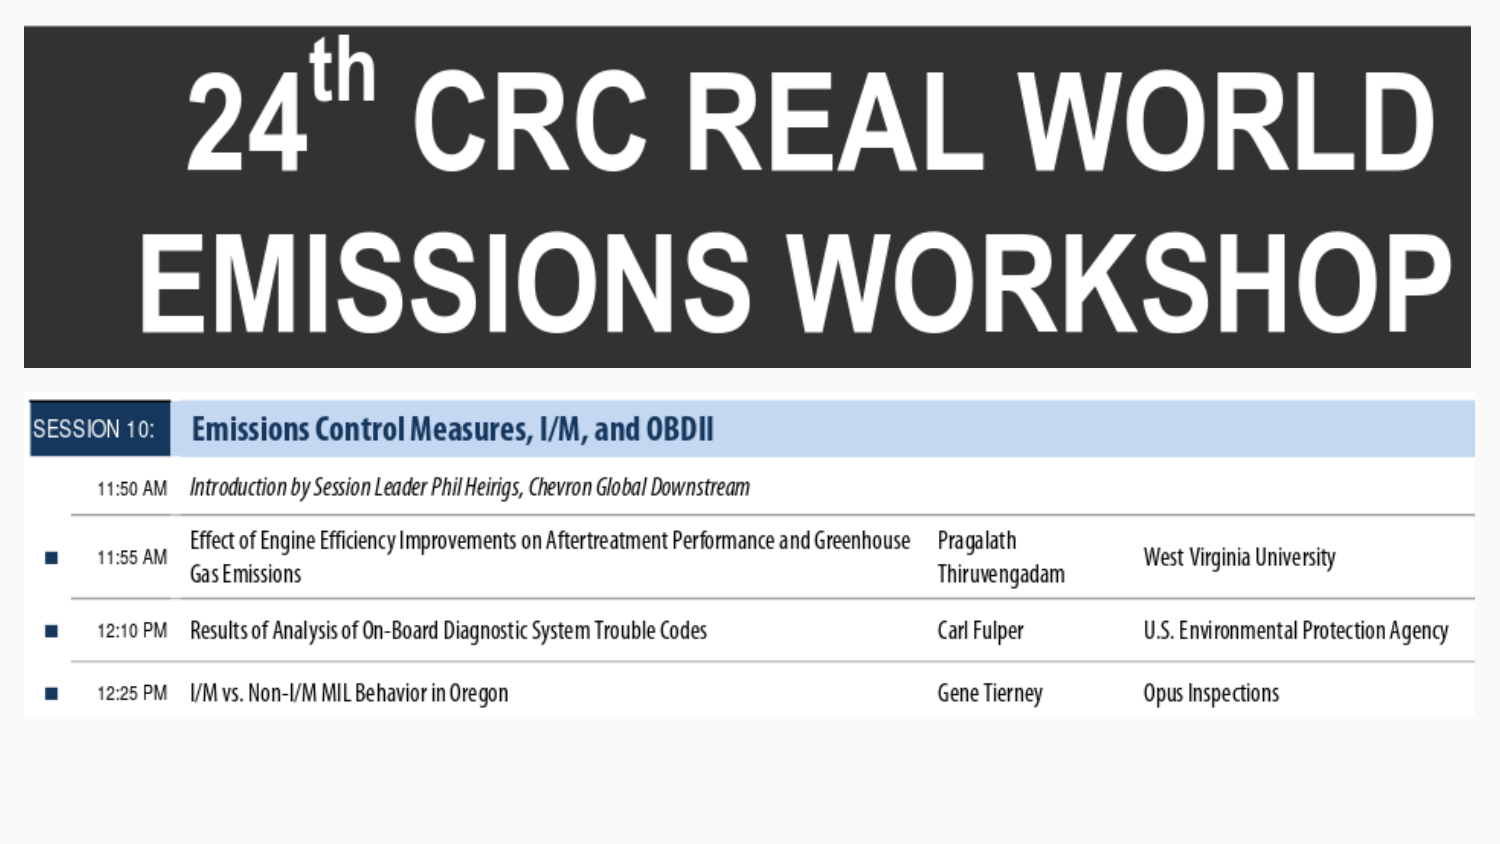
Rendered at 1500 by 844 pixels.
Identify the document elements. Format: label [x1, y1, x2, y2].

picture [24, 392, 1475, 717]
picture [24, 24, 1471, 368]
